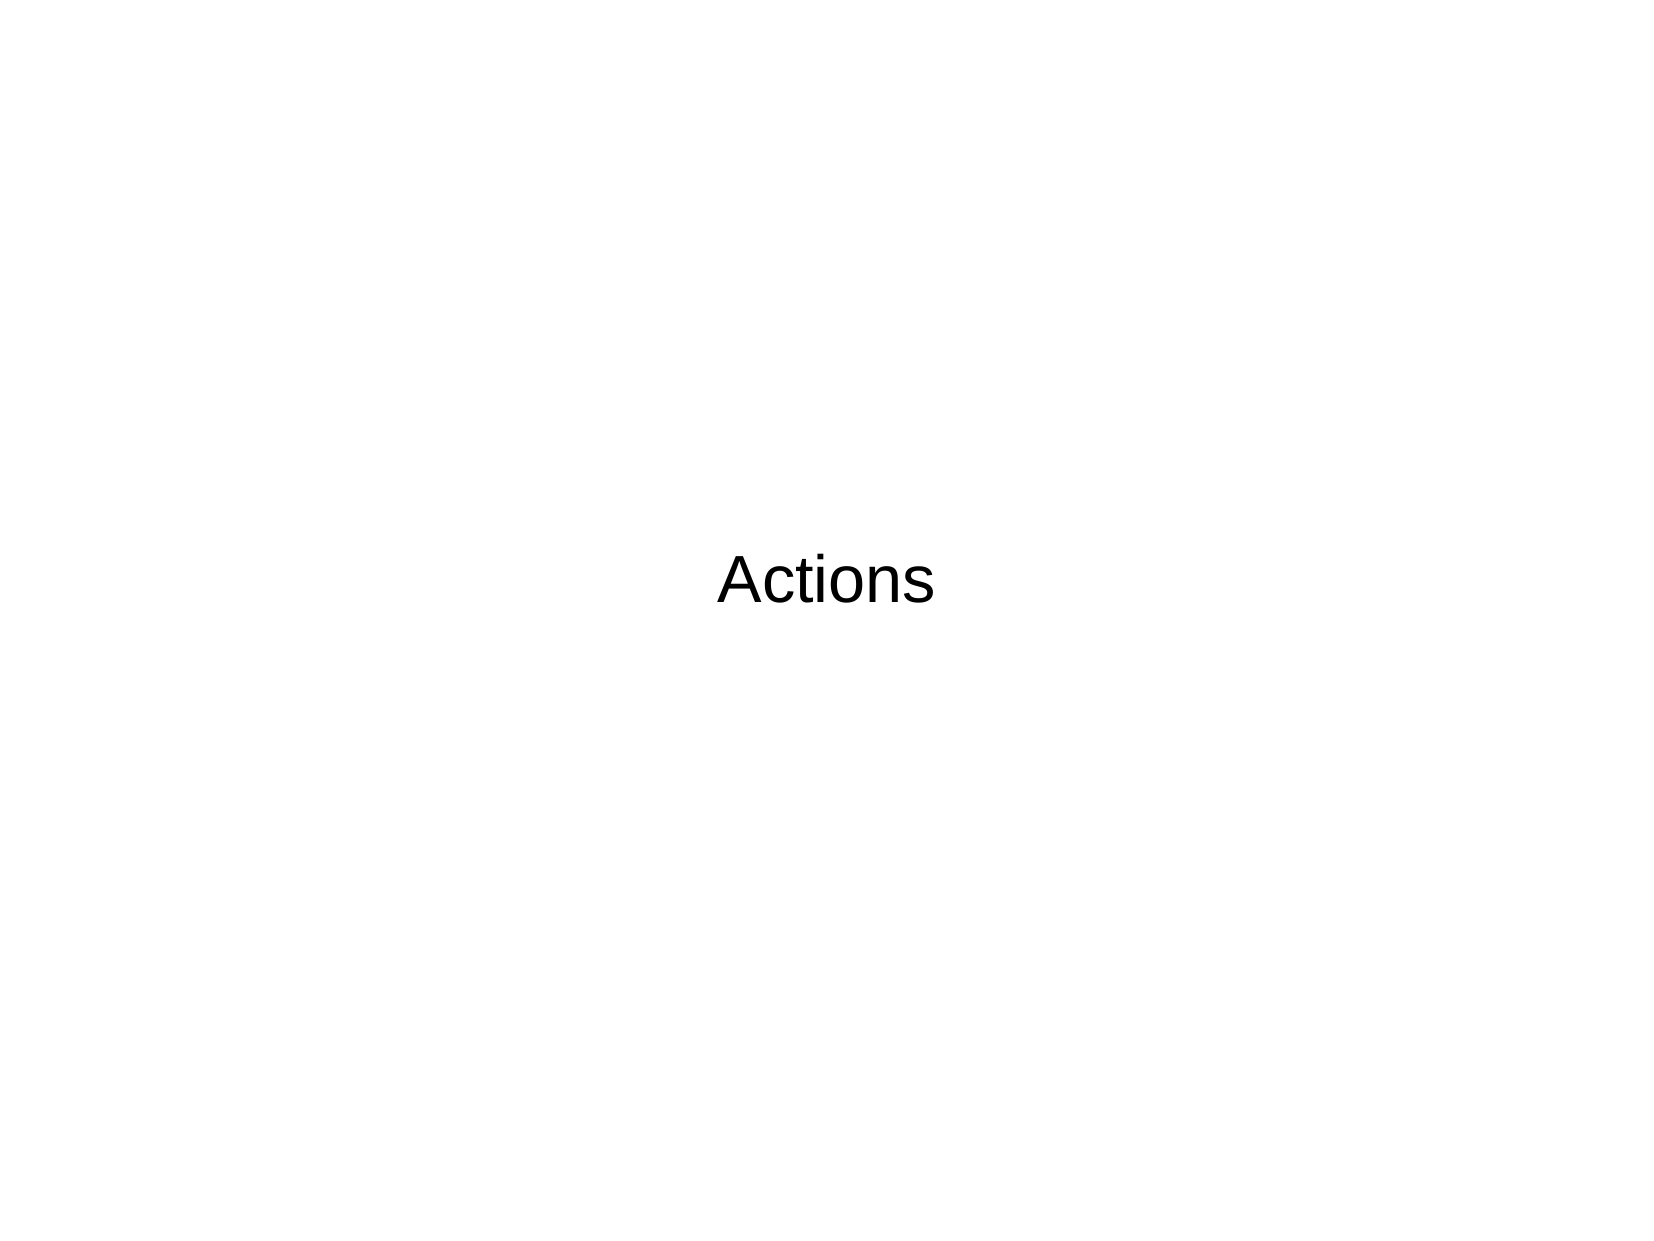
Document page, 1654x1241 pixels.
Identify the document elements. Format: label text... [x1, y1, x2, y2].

subtitle Actions [82, 49, 1571, 1109]
